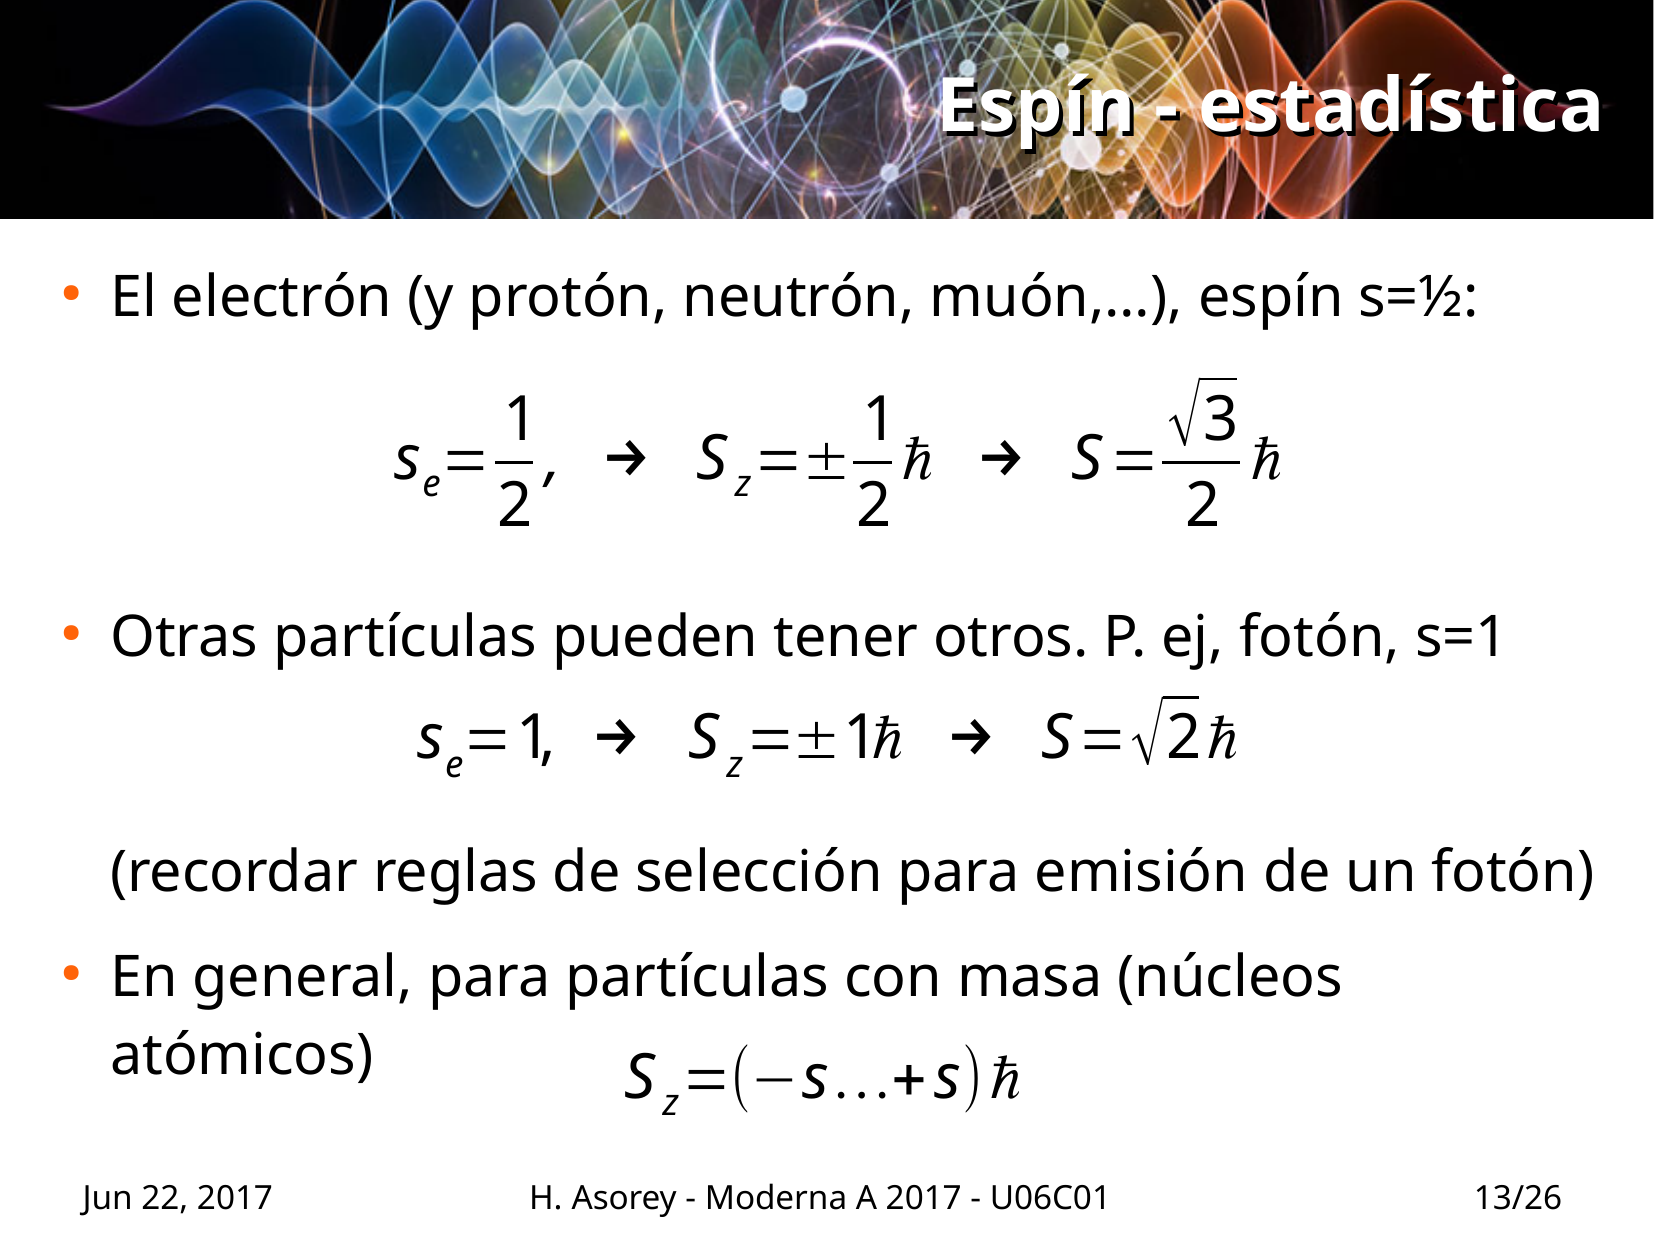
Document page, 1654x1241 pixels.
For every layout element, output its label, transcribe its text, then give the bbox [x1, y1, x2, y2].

list El electrón (y protón, neutrón, muón,…), espín s=½: Otras partículas pueden tener otros. P. ej, fotón, s=1 (recordar reglas de selección para emisión de un fotón) En general, para partículas con masa (núcleos atómicos) [45, 255, 1606, 1156]
chart [615, 1037, 1028, 1126]
picture [0, 0, 1654, 219]
chart [408, 693, 1246, 787]
title Espín - estadística [45, 15, 1606, 191]
chart [385, 375, 1291, 543]
